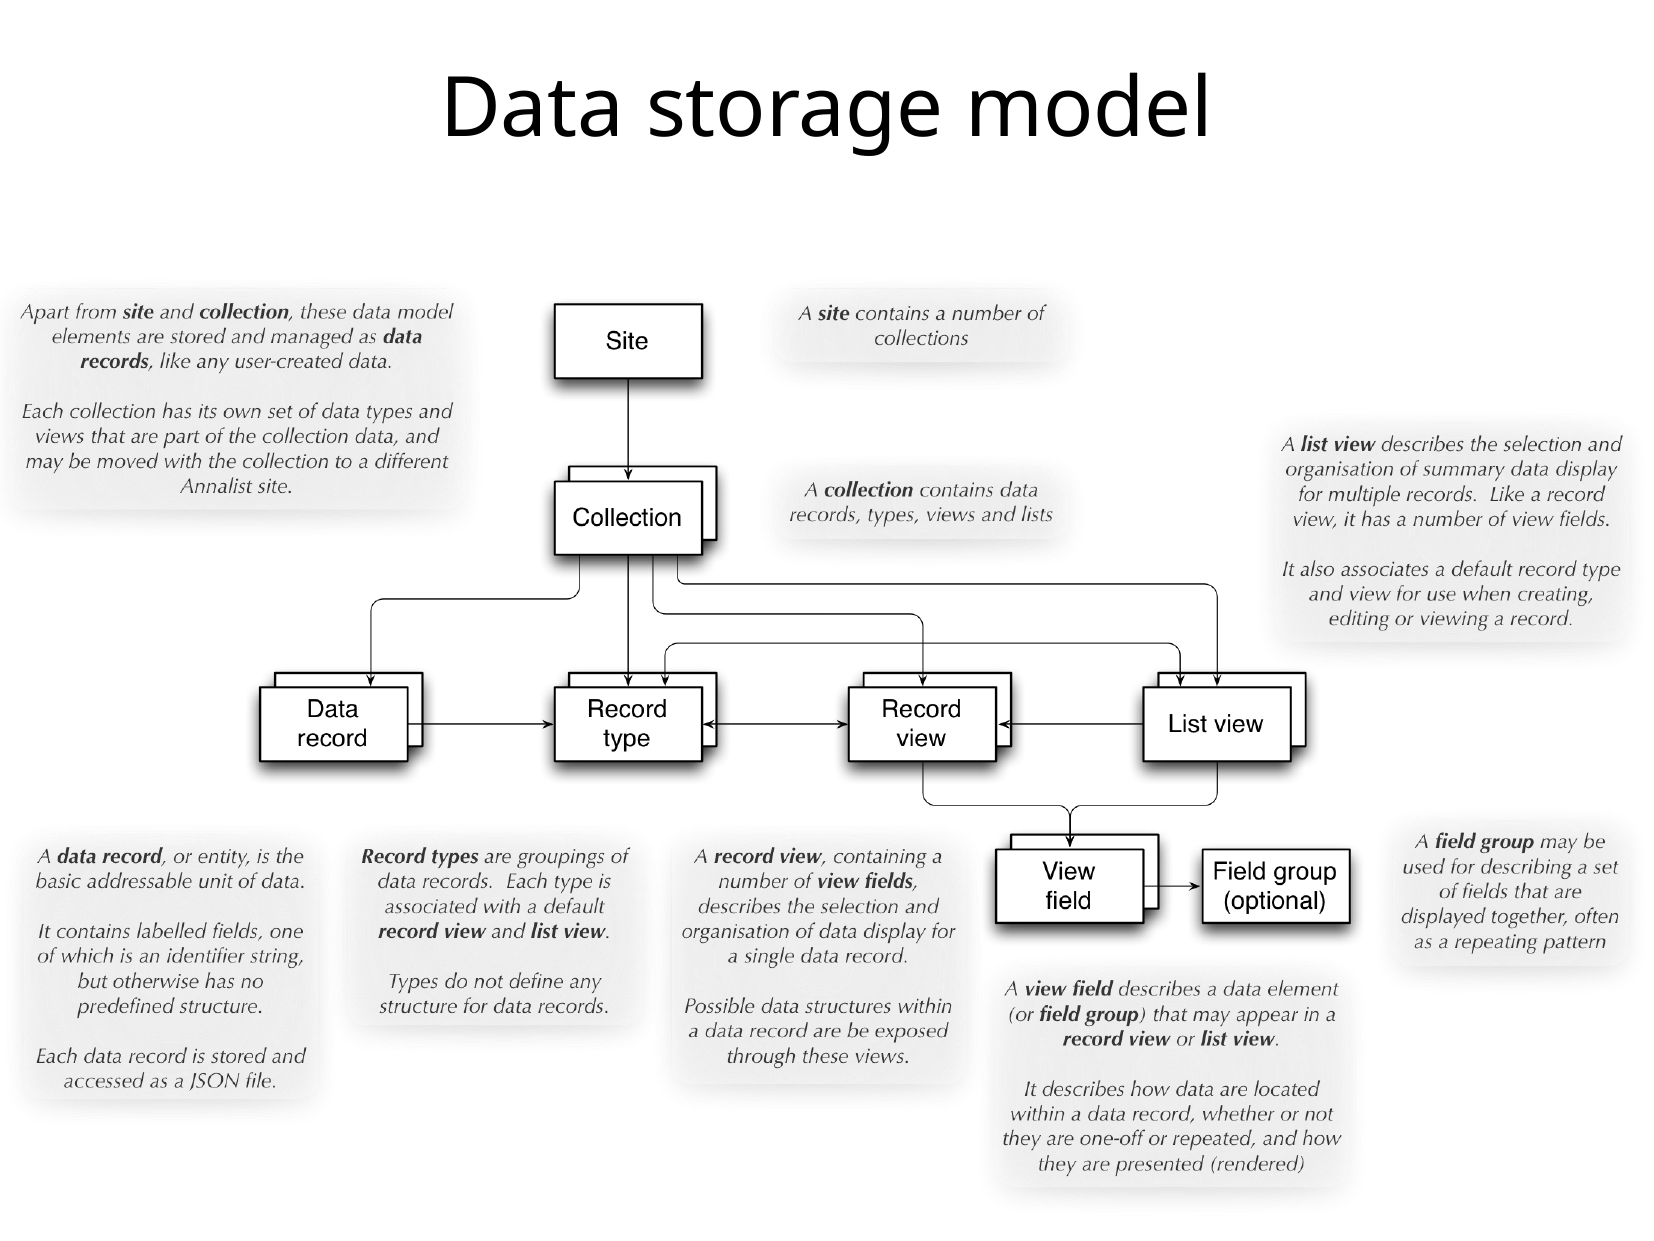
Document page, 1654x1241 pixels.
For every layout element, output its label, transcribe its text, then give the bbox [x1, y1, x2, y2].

subtitle Data storage model [82, 12, 1571, 195]
picture [0, 265, 1654, 1227]
